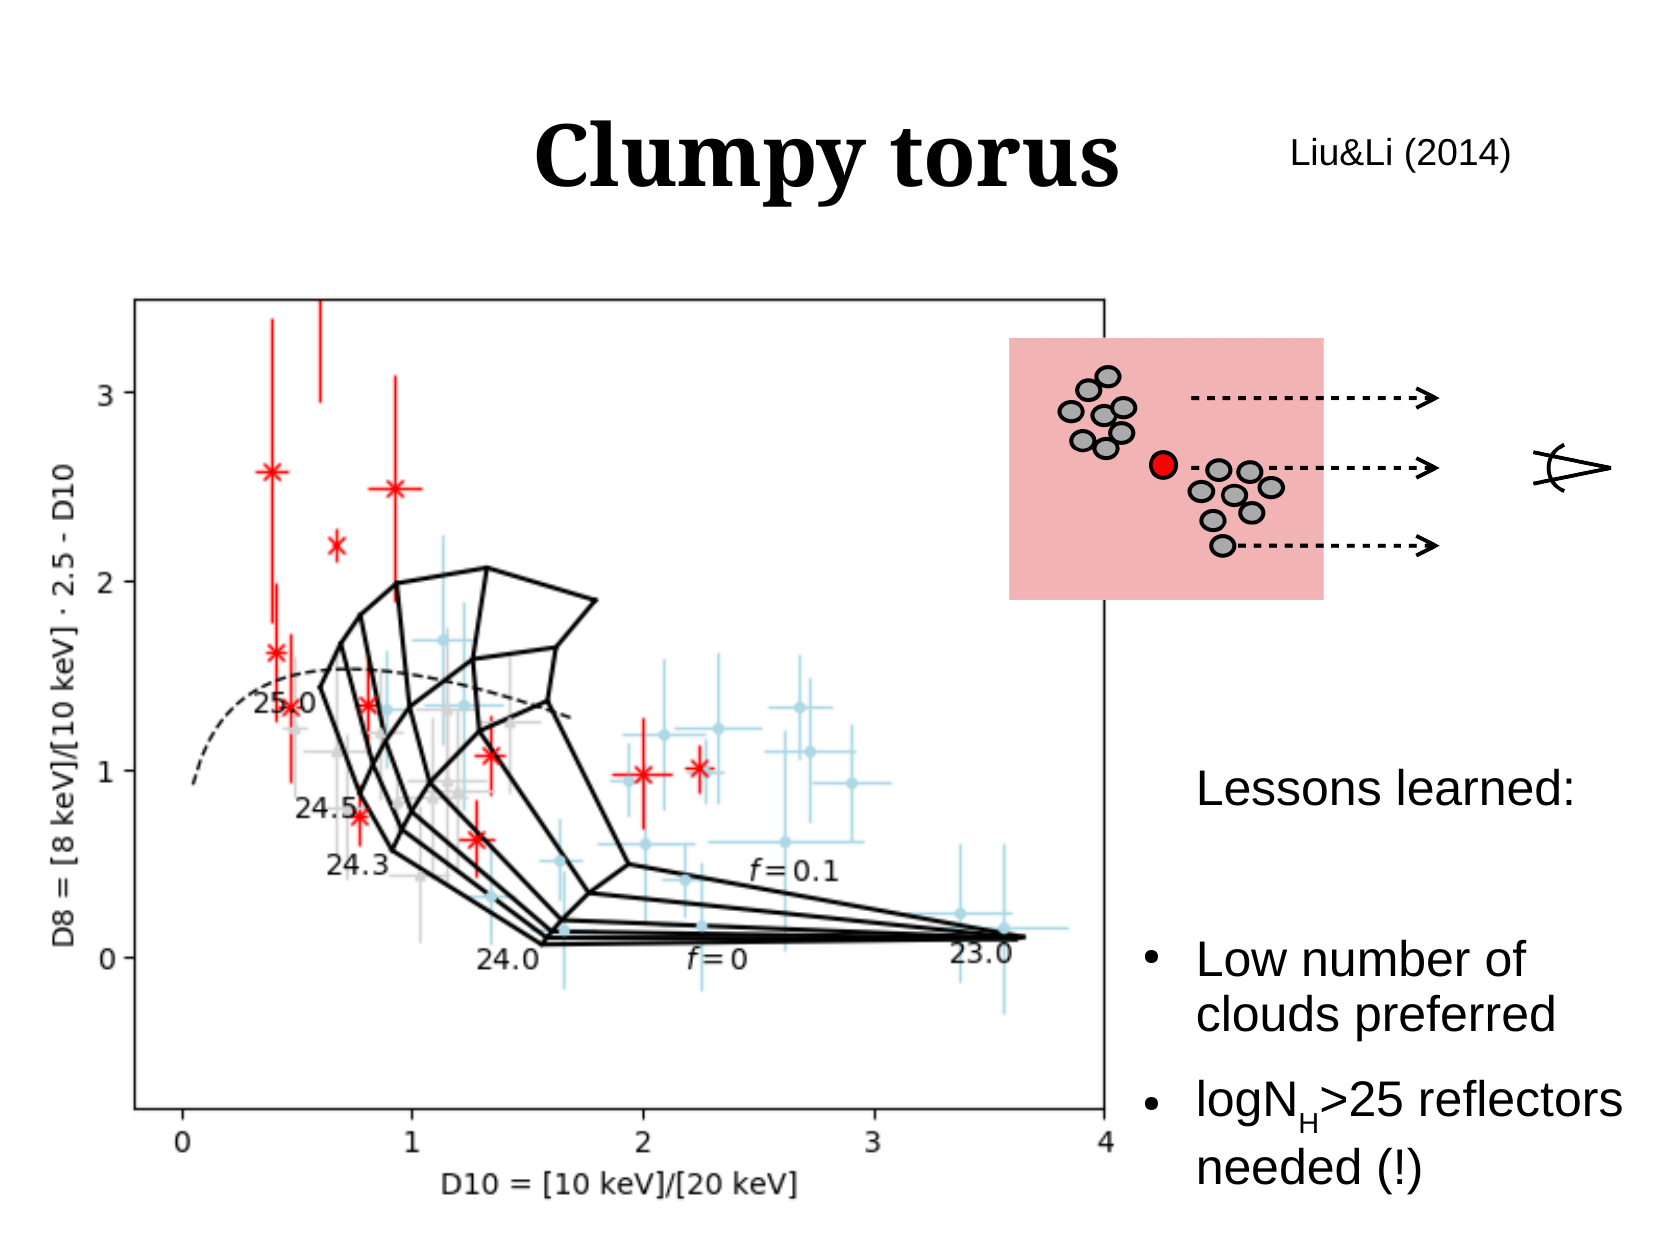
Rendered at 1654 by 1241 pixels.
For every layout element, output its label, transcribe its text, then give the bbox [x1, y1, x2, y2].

picture [30, 272, 1613, 1220]
title Clumpy torus [82, 49, 1571, 257]
text_box Liu&Li (2014) [1275, 124, 1576, 182]
list Lessons learned: Low number of clouds preferred logNH>25 reflectors needed (!) [1125, 675, 1654, 1241]
